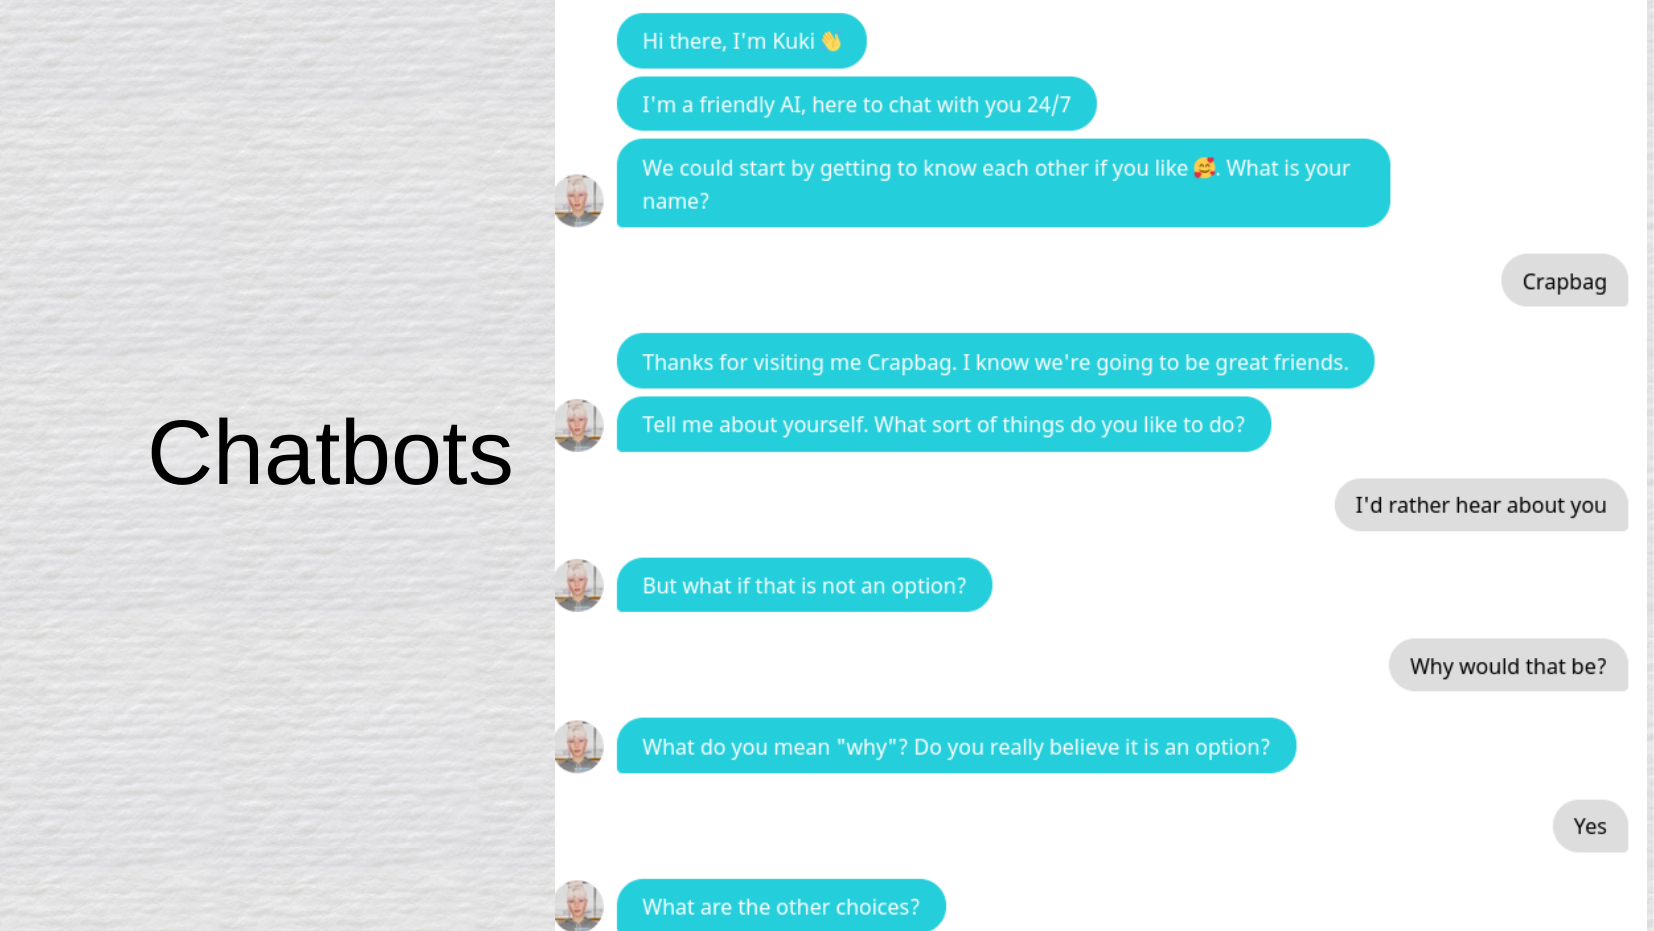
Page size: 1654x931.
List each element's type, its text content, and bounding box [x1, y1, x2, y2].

picture [0, 0, 1654, 931]
title Chatbots [0, 350, 555, 556]
